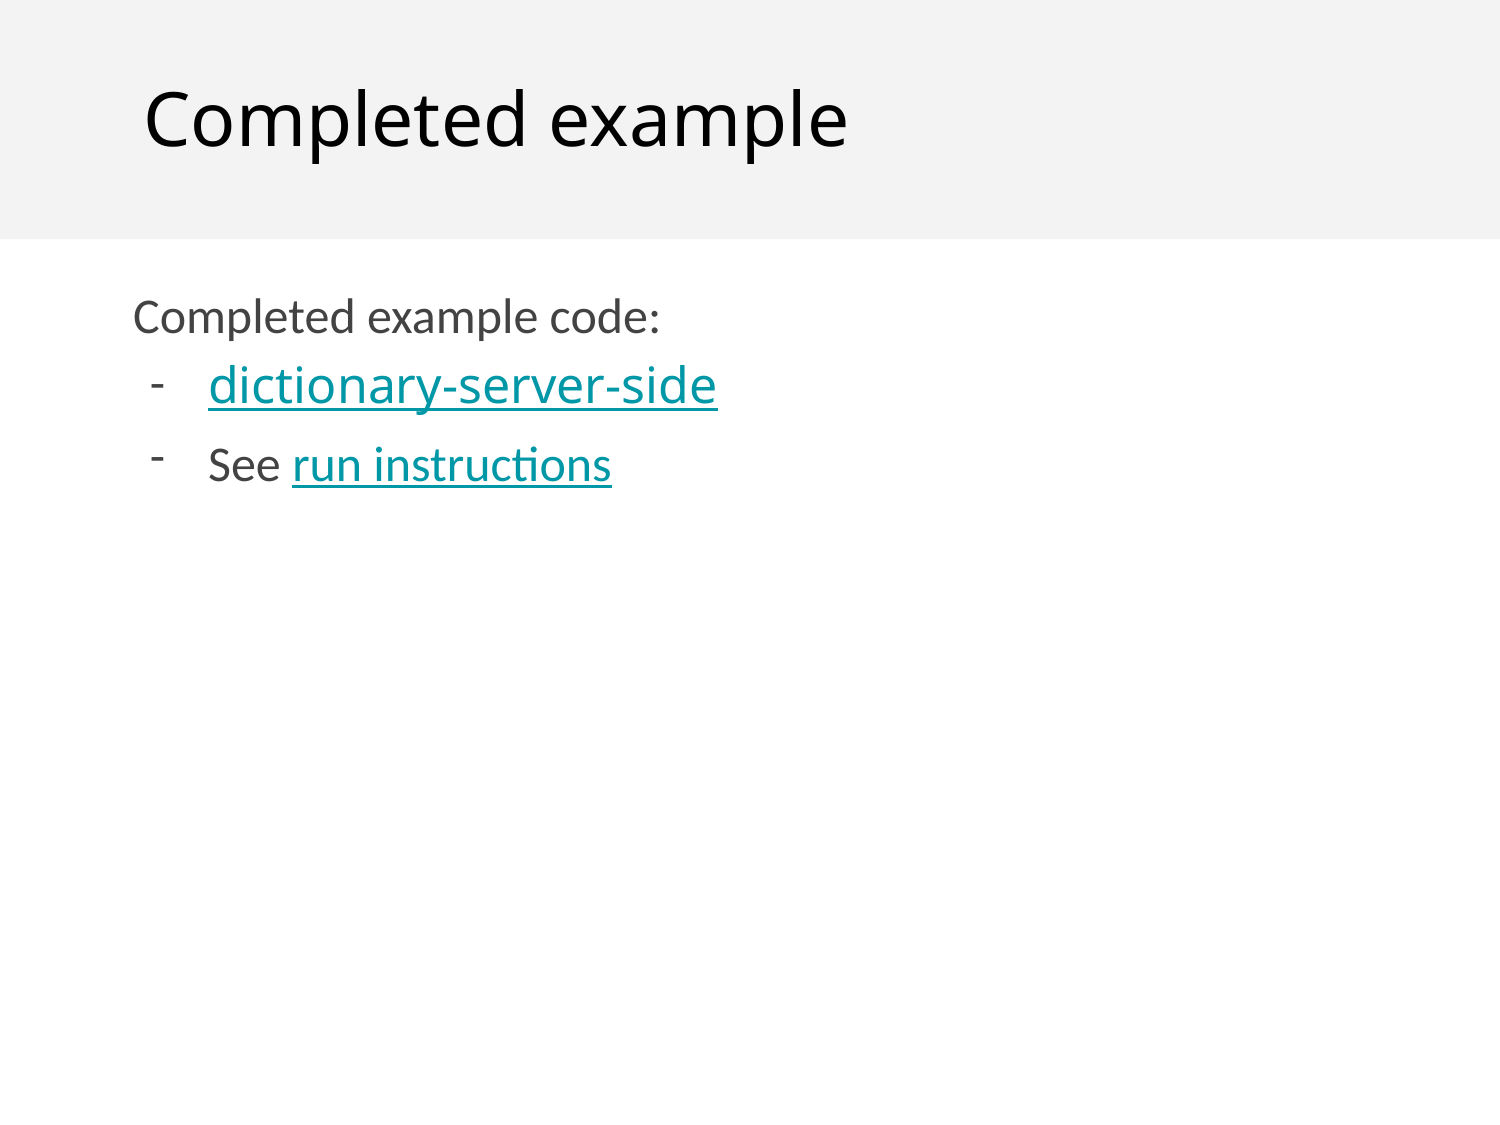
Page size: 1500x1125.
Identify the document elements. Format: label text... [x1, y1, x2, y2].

title Completed example [128, 56, 1372, 183]
list Completed example code: dictionary-server-side See run instructions [118, 259, 1362, 1008]
